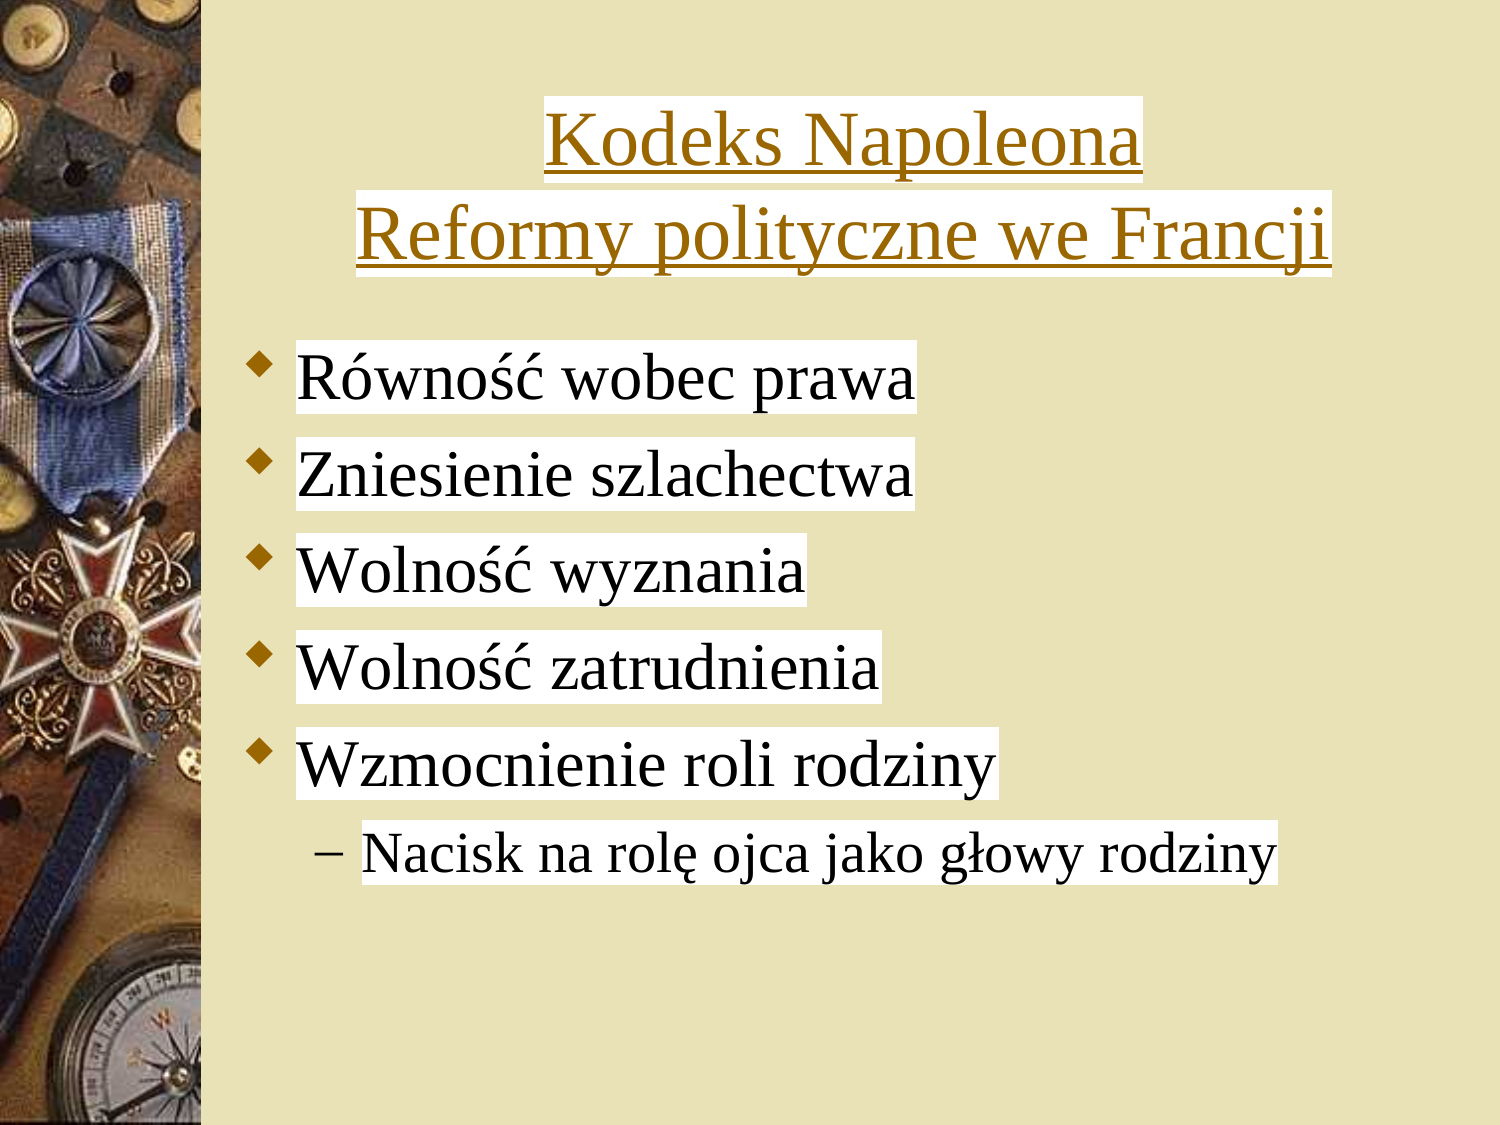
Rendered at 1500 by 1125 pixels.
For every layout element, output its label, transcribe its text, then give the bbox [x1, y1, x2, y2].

picture [0, 0, 201, 1125]
list Równość wobec prawa Zniesienie szlachectwa Wolność wyznania Wolność zatrudnienia Wzmocnienie roli rodziny Nacisk na rolę ojca jako głowy rodziny [224, 324, 1475, 1000]
title Kodeks Napoleona Reformy polityczne we Francji [224, 87, 1463, 275]
